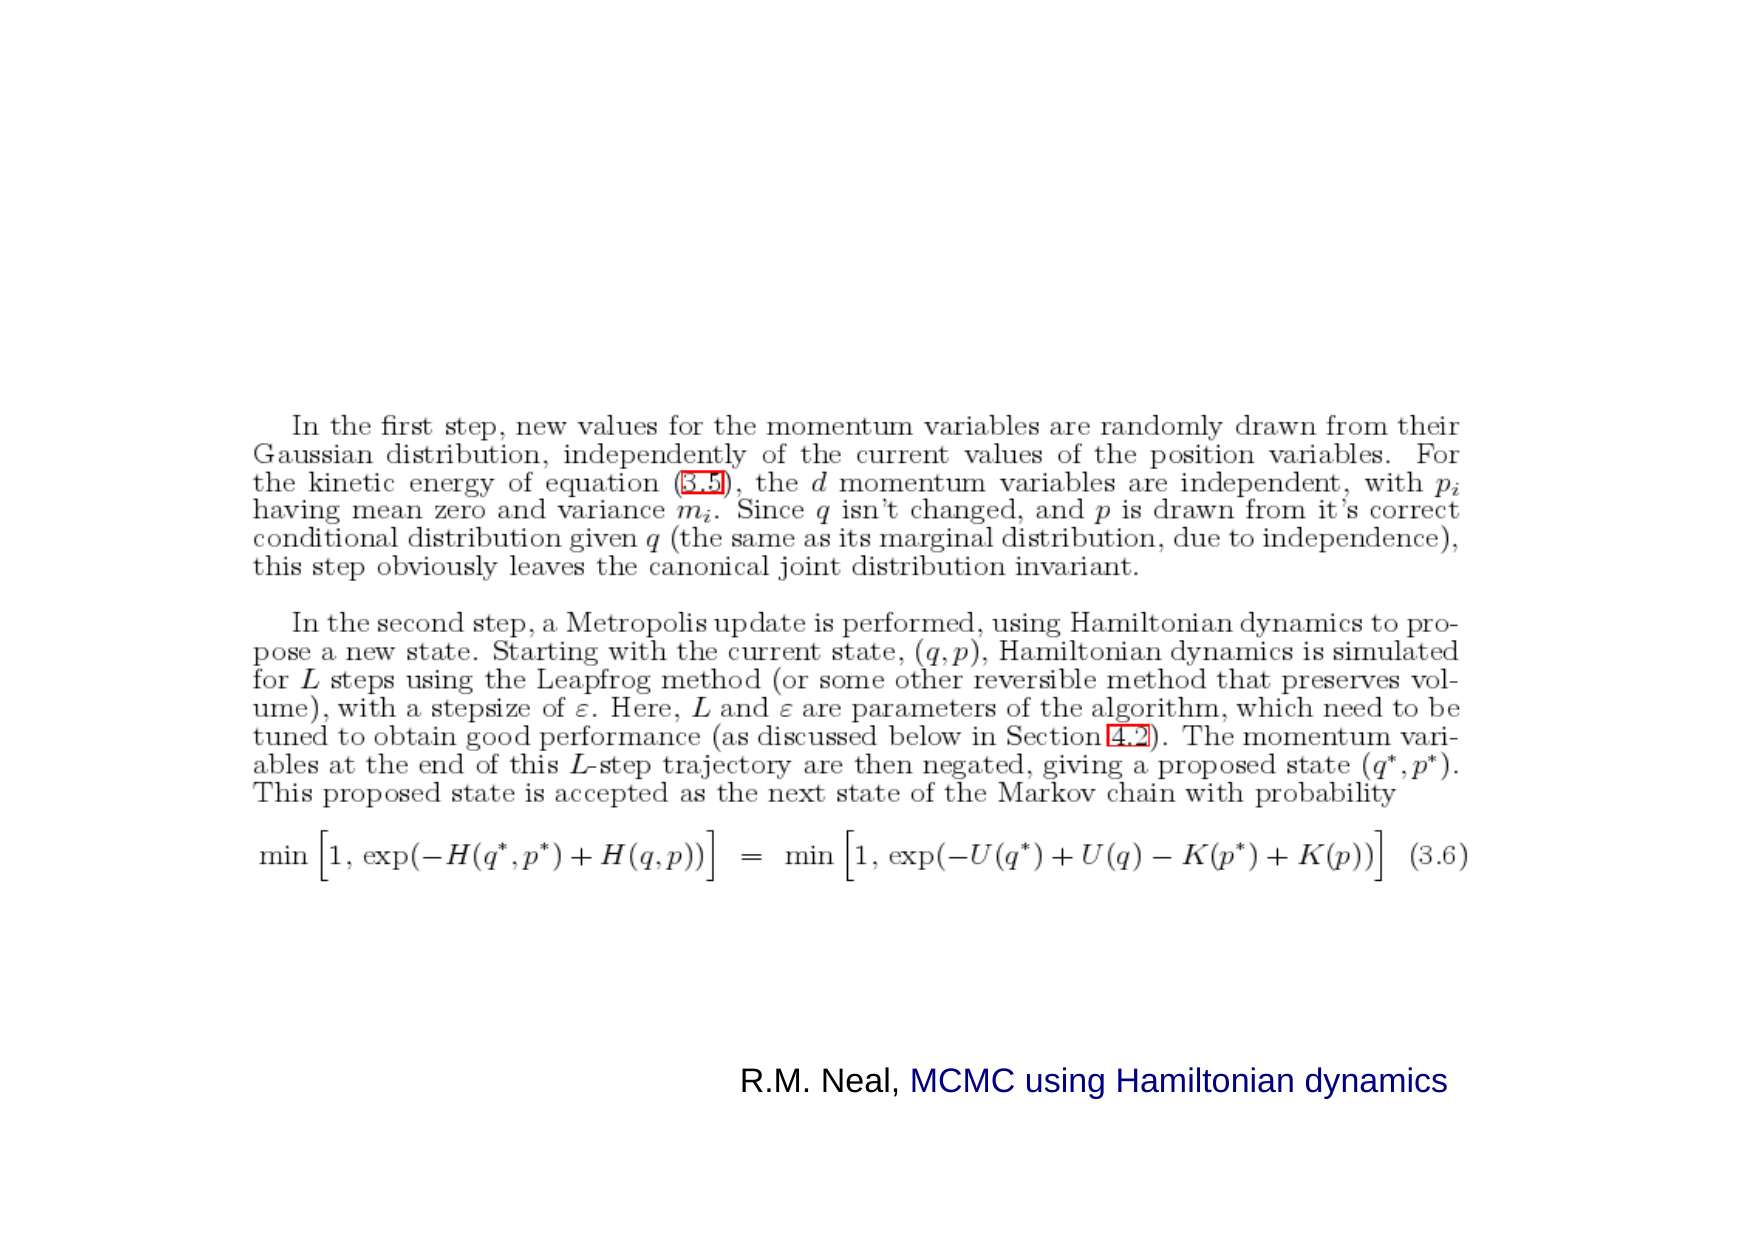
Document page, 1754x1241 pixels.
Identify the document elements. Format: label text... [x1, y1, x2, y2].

text_box R.M. Neal, MCMC using Hamiltonian dynamics [725, 1054, 1525, 1108]
picture [199, 401, 1512, 904]
